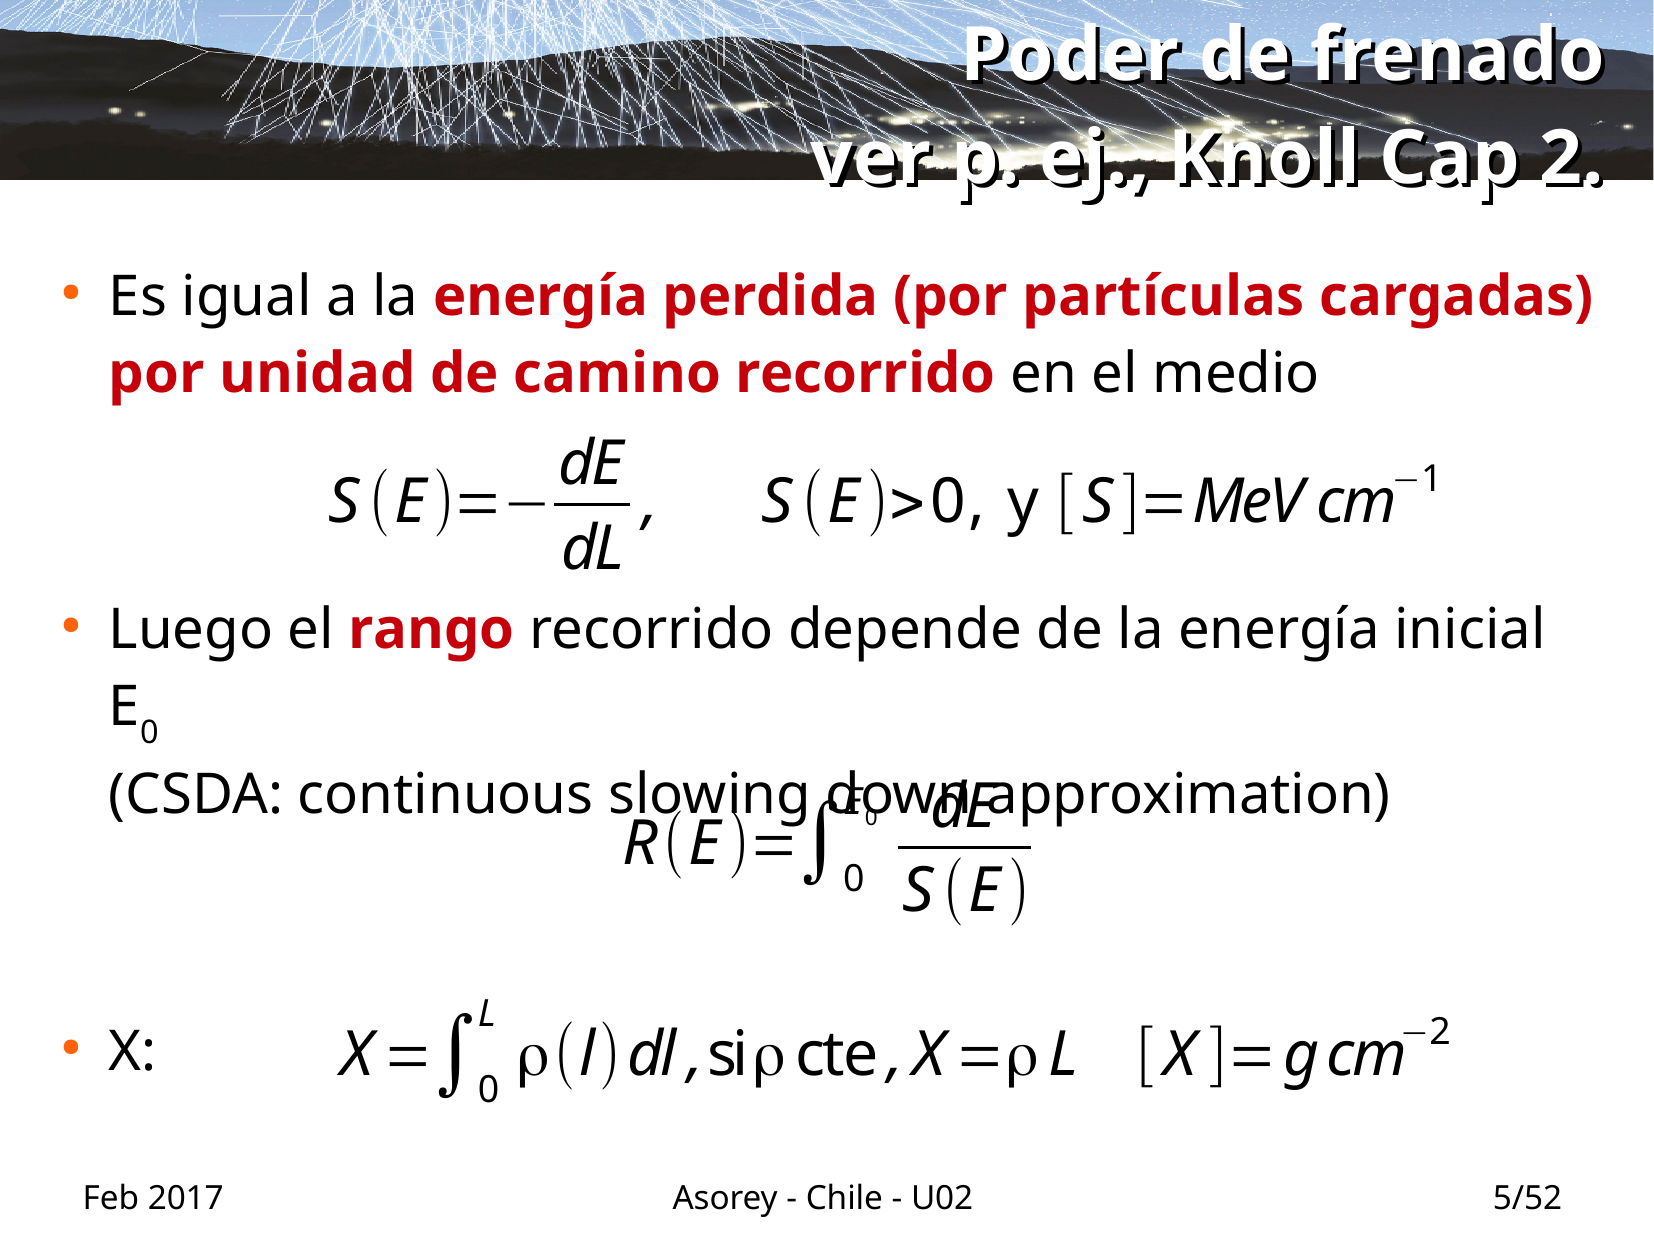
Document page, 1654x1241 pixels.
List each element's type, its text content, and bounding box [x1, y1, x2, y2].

chart [615, 766, 1040, 931]
chart [329, 990, 1456, 1113]
title Poder de frenado ver p. ej., Knoll Cap 2. [45, 11, 1606, 195]
chart [319, 423, 1441, 586]
picture [0, 0, 1654, 180]
list Es igual a la energía perdida (por partículas cargadas) por unidad de camino recorrido en el medio Luego el rango recorrido depende de la energía inicial E0 (CSDA: continuous slowing down approximation) X: [45, 255, 1606, 1156]
